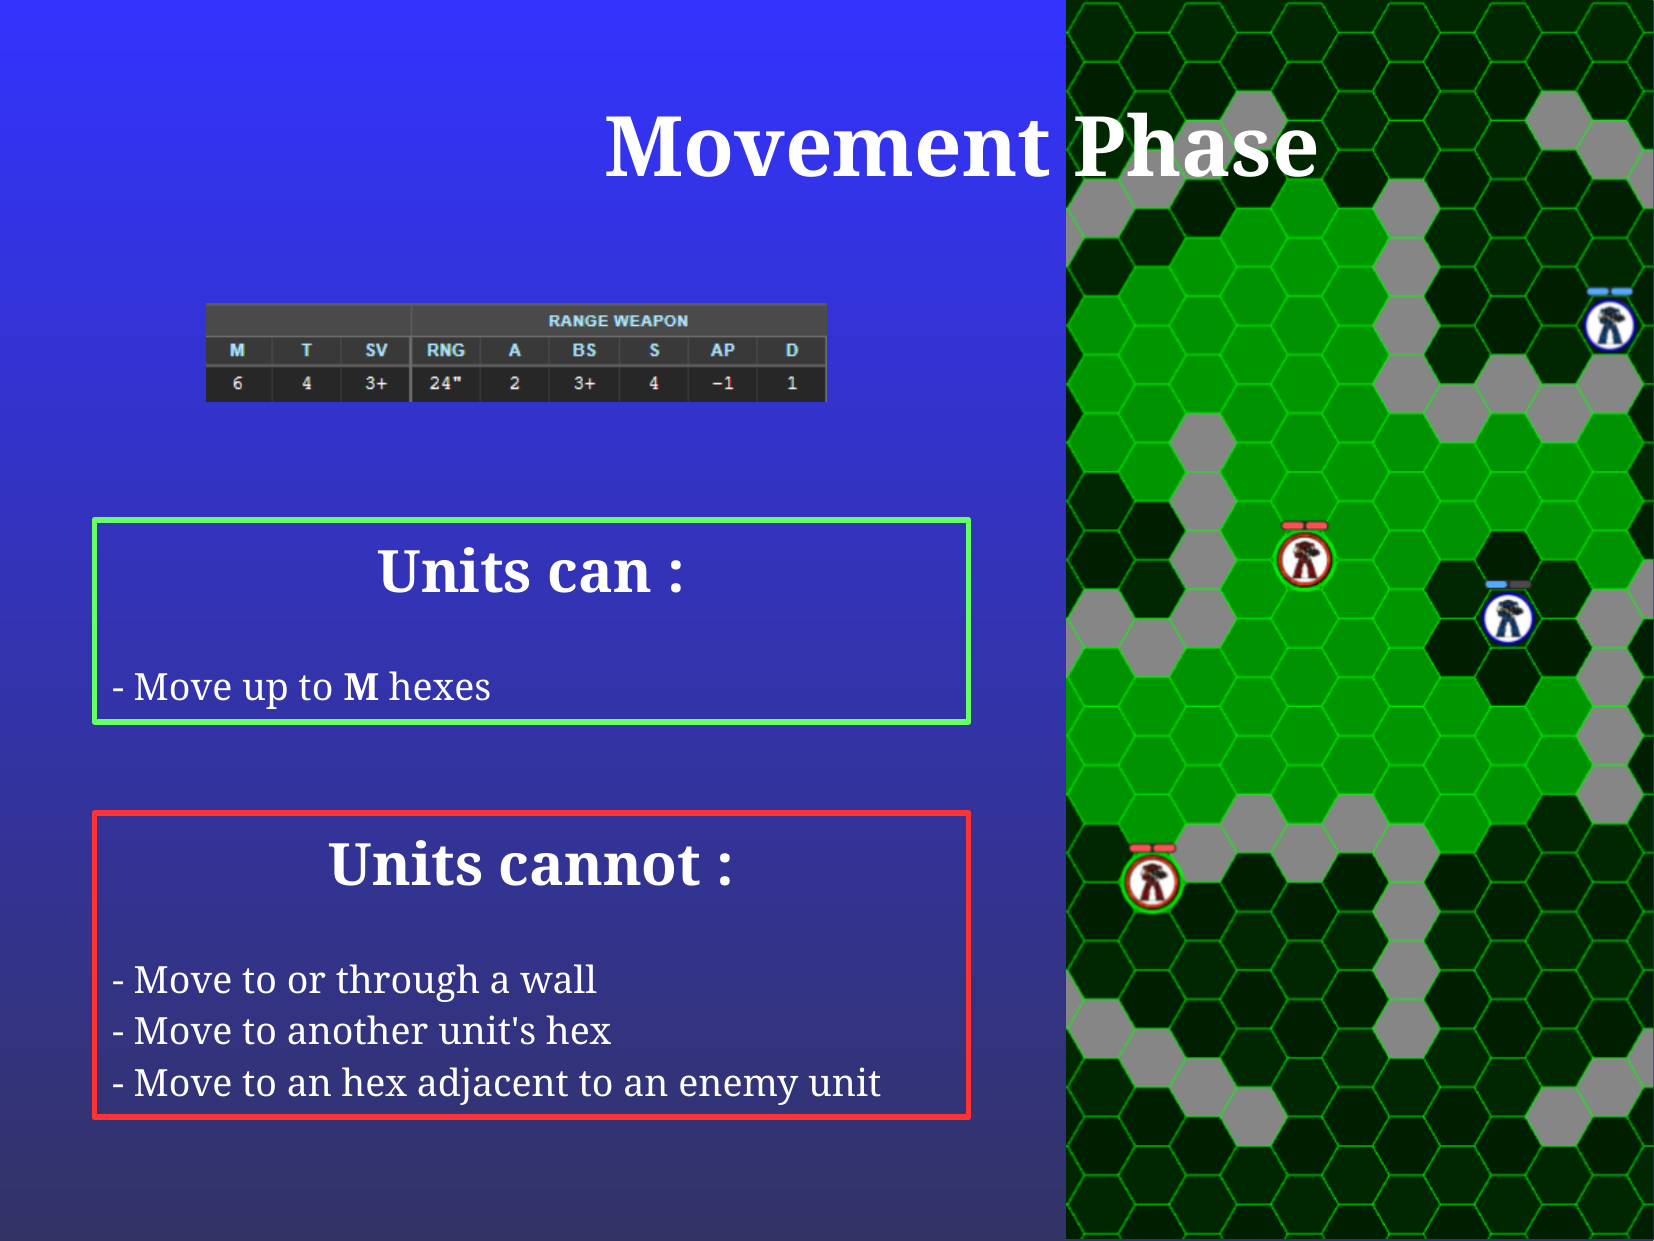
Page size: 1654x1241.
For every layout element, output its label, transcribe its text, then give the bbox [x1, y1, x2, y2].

text_box Units cannot : - Move to or through a wall - Move to another unit's hex - Move to an hex adjacent to an enemy unit [94, 813, 969, 1073]
picture [1066, 0, 1654, 1239]
text_box Movement Phase [7, 79, 1335, 190]
text_box Units can : - Move up to M hexes [94, 519, 969, 693]
picture [206, 303, 827, 402]
